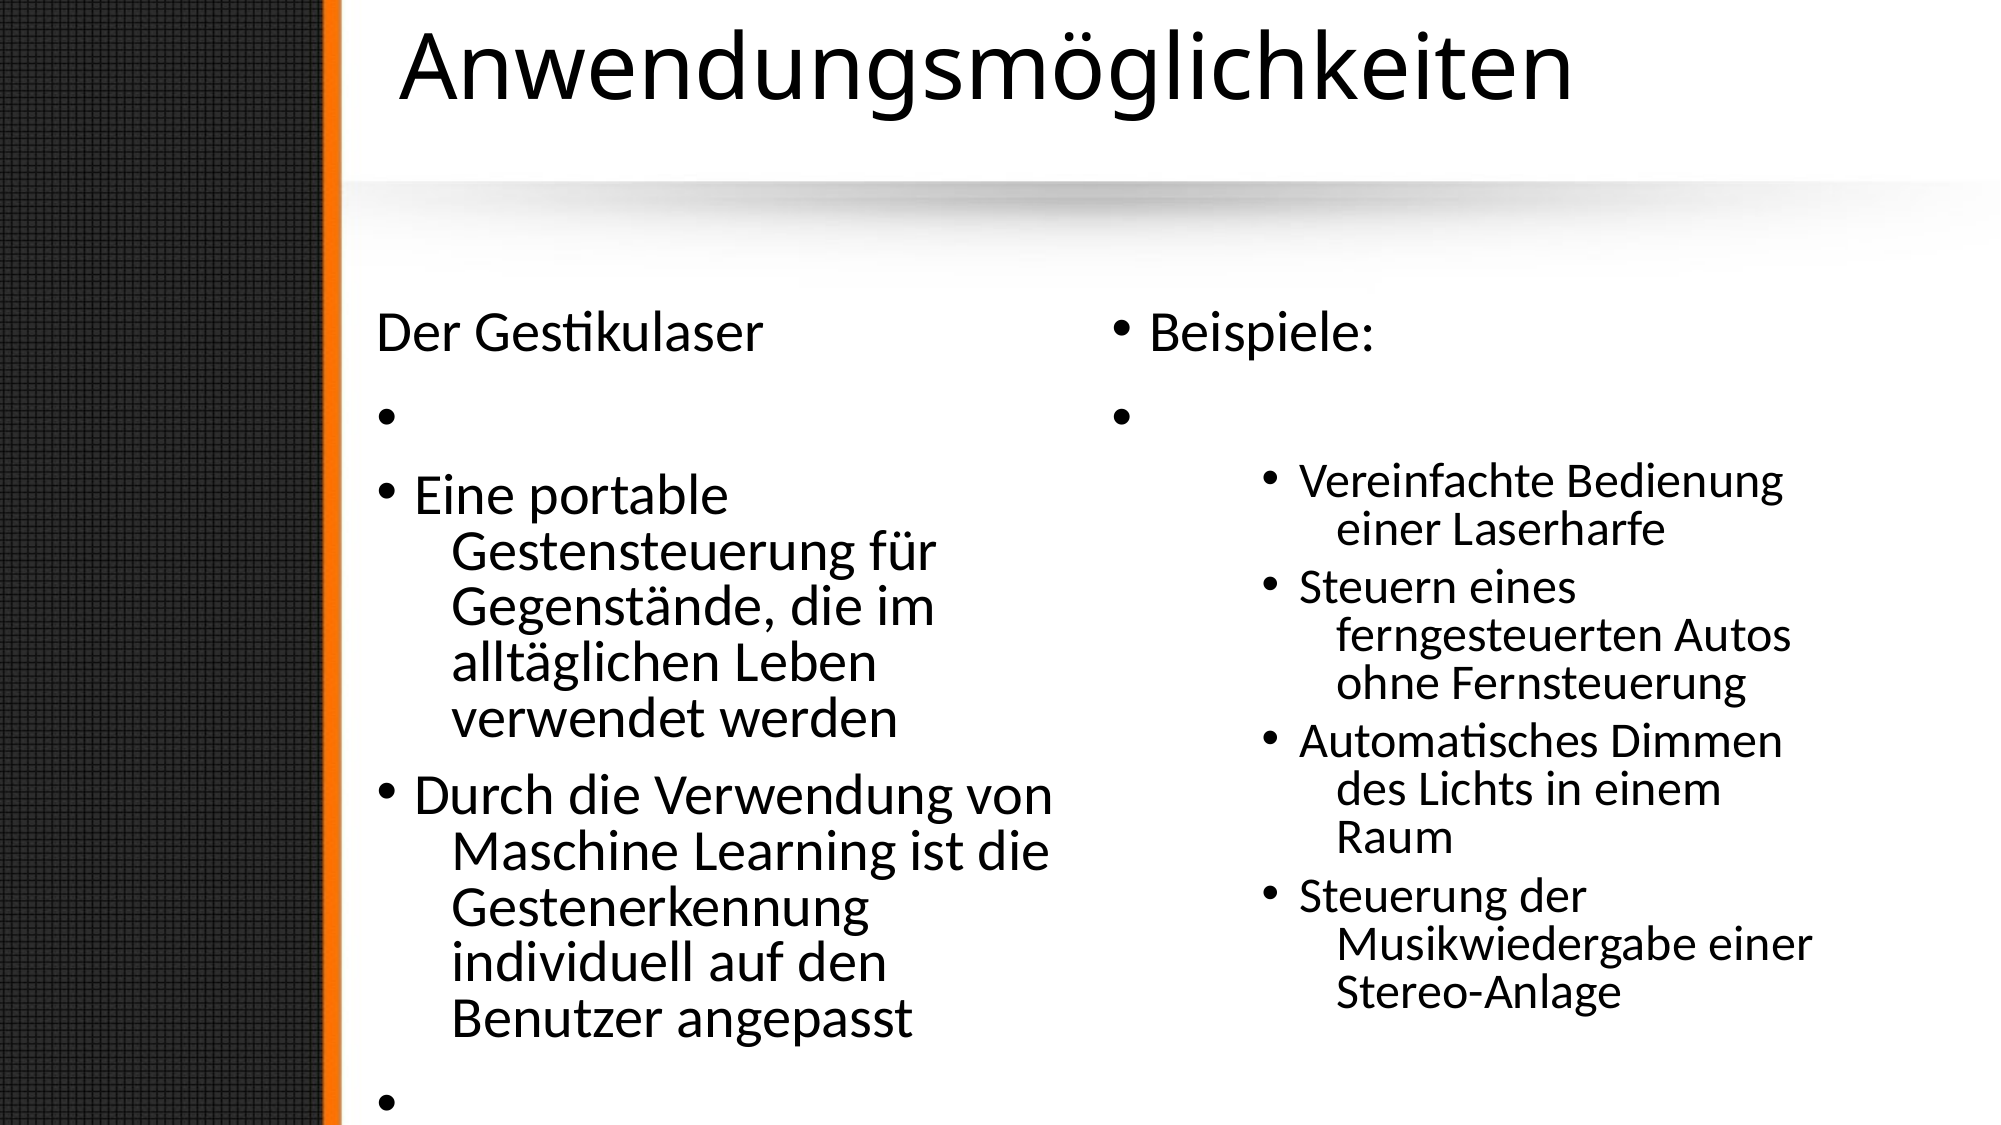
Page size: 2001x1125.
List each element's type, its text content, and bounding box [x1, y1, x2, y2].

list Beispiele: Vereinfachte Bedienung einer Laserharfe Steuern eines ferngesteuerten Autos ohne Fernsteuerung Automatisches Dimmen des Lichts in einem Raum Steuerung der Musikwiedergabe einer Stereo-Anlage [1096, 299, 1863, 1084]
list Der Gestikulaser Eine portable Gestensteuerung für Gegenstände, die im alltäglichen Leben verwendet werden Durch die Verwendung von Maschine Learning ist die Gestenerkennung individuell auf den Benutzer angepasst [361, 299, 1082, 1084]
title Anwendungsmöglichkeiten [384, 0, 2000, 179]
